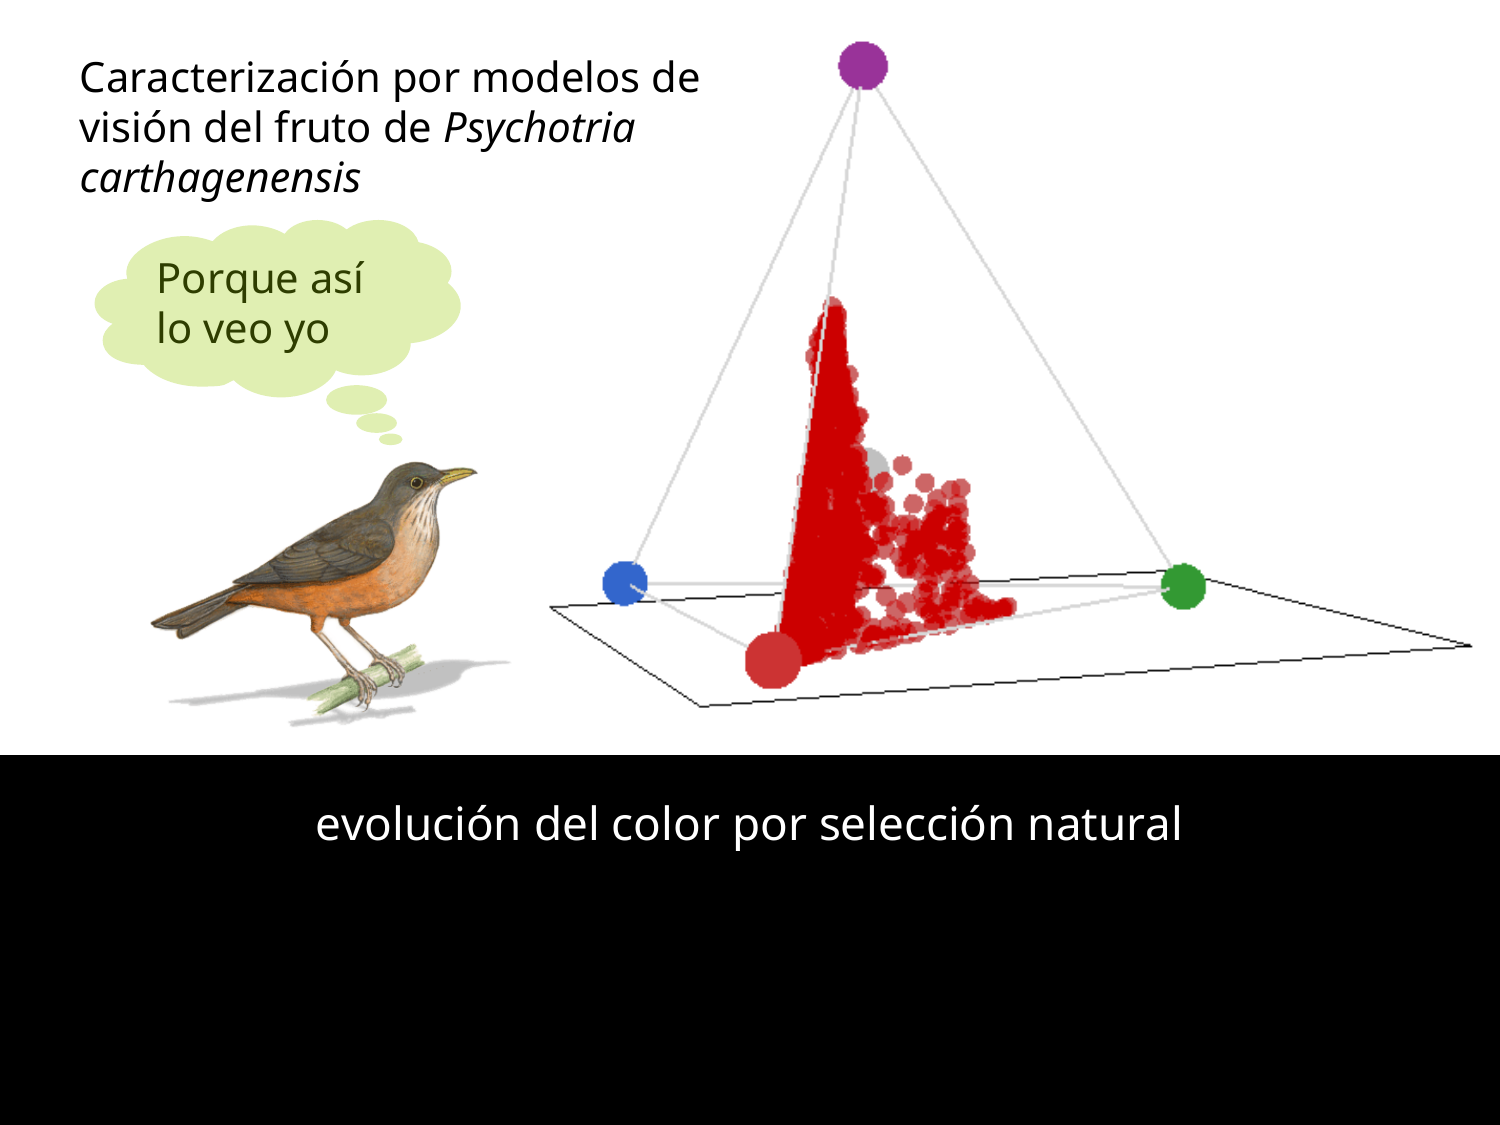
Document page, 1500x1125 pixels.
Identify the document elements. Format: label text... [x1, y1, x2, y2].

text_box [326, 385, 397, 433]
text_box Caracterización por modelos de visión del fruto de Psychotria carthagenensis [64, 42, 839, 209]
text_box [94, 219, 461, 398]
text_box [0, 755, 1500, 1125]
text_box evolución del color por selección natural [301, 786, 1199, 858]
picture [82, 0, 1500, 751]
text_box [378, 433, 403, 446]
